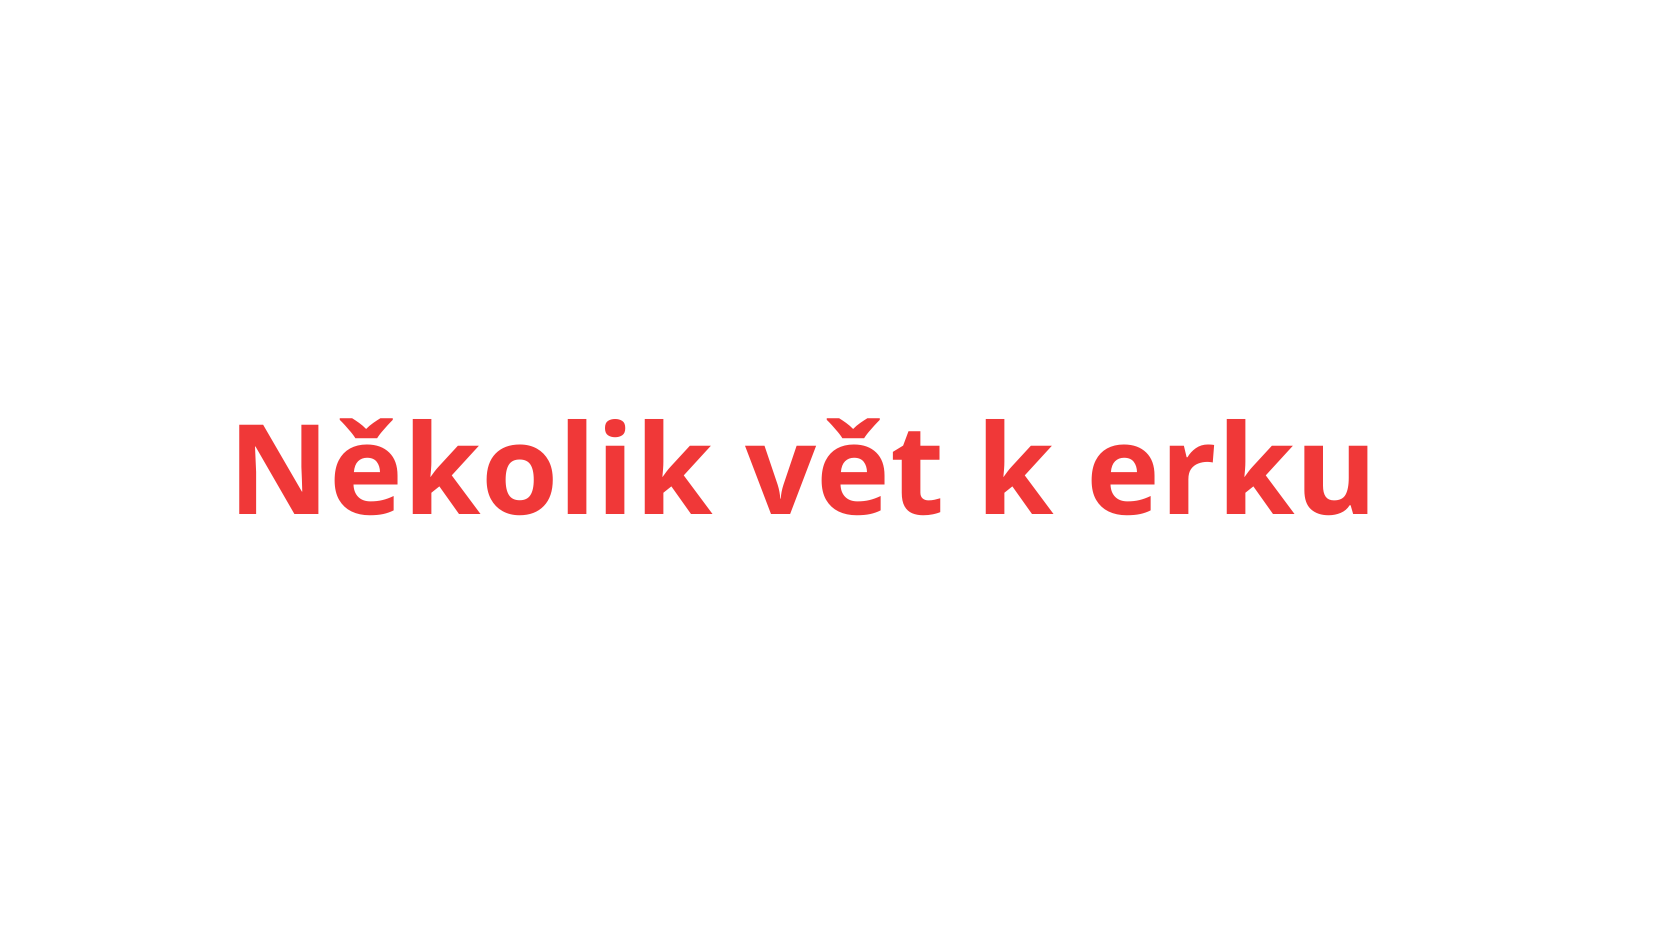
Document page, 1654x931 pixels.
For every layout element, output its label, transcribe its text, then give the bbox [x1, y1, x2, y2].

title Několik vět k erku [59, 322, 1548, 609]
subtitle [82, 37, 1571, 757]
